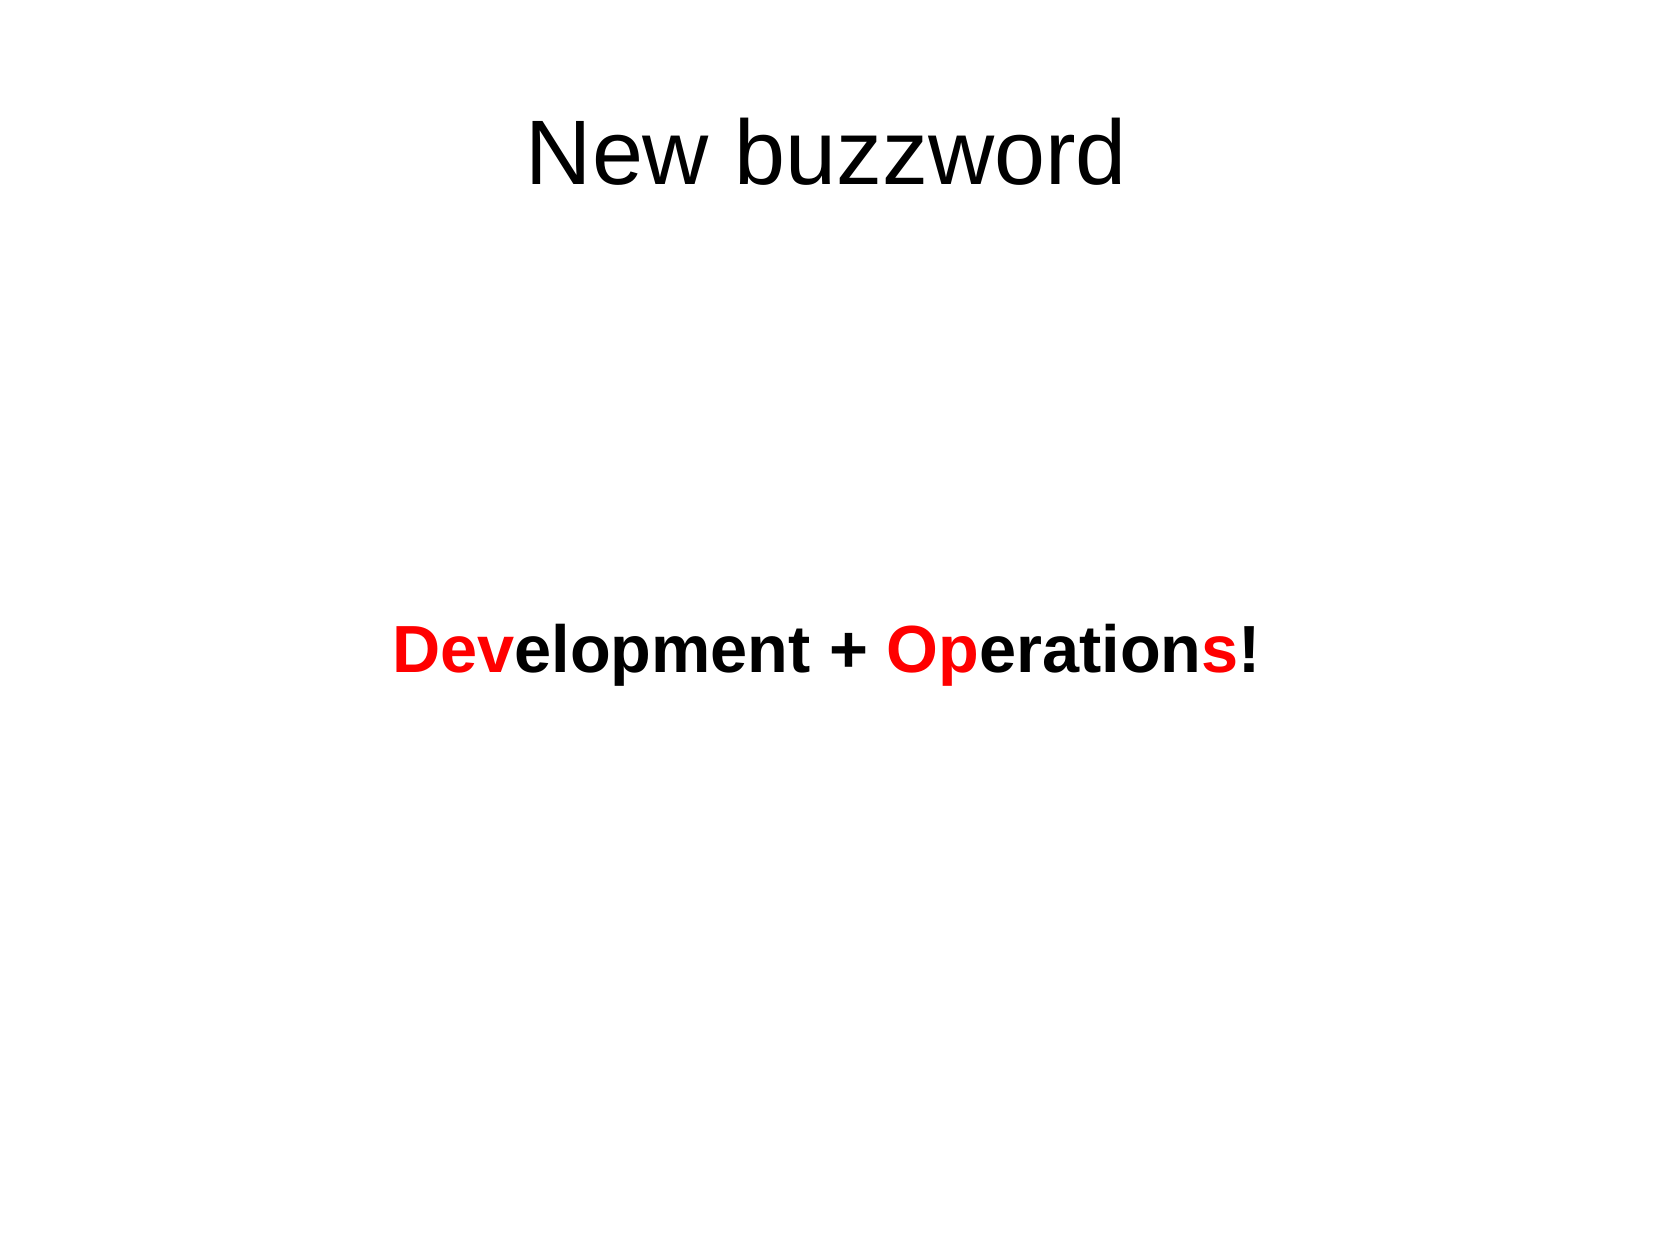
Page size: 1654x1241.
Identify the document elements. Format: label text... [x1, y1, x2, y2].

subtitle Development + Operations! [82, 290, 1571, 1010]
title New buzzword [82, 49, 1571, 257]
